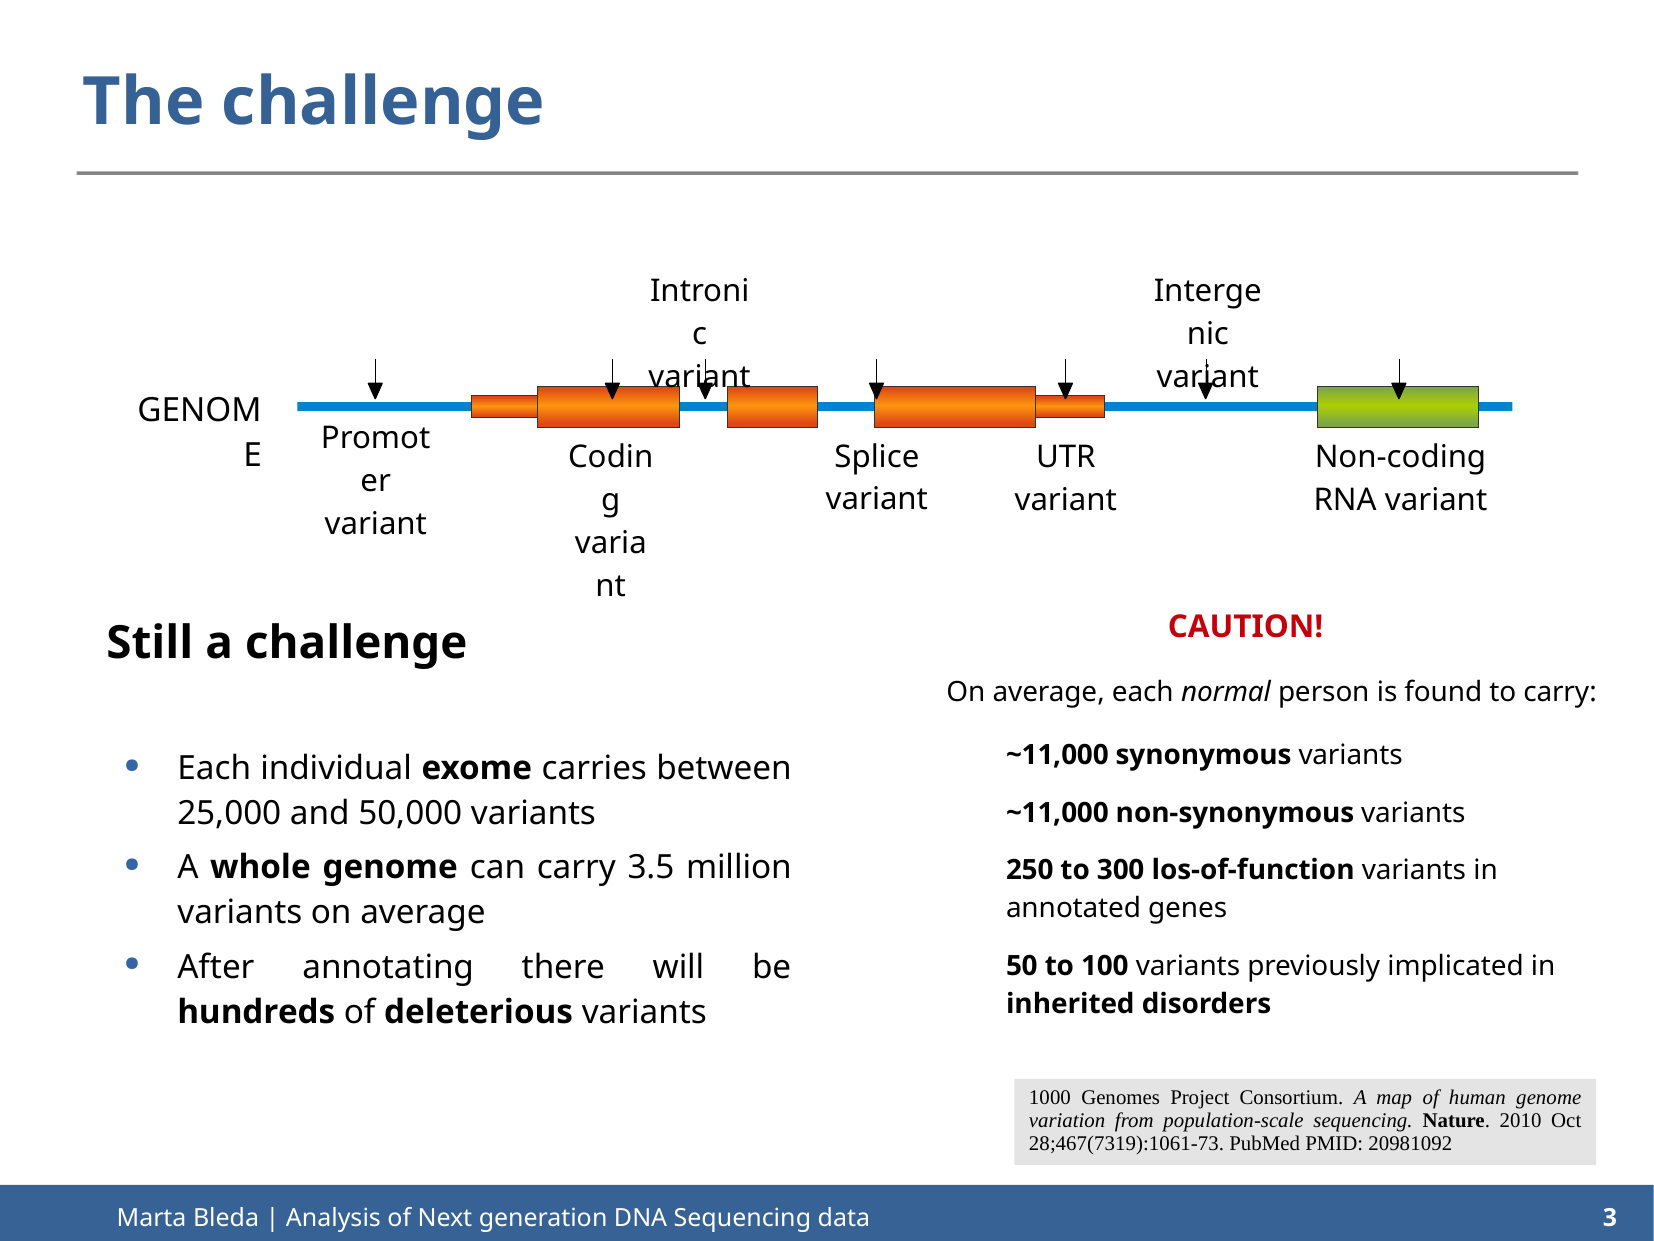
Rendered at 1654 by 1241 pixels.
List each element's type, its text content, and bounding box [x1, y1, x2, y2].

text_box Still a challenge Each individual exome carries between 25,000 and 50,000 variants A whole genome can carry 3.5 million variants on average After annotating there will be hundreds of deleterious variants [106, 604, 793, 1039]
picture [74, 170, 1580, 175]
text_box 1000 Genomes Project Consortium. A map of human genome variation from population-scale sequencing. Nature. 2010 Oct 28;467(7319):1061-73. PubMed PMID: 20981092 [1014, 1078, 1597, 1165]
text_box Coding variant [551, 427, 670, 513]
text_box Intergenic variant [1133, 261, 1283, 347]
text_box [297, 386, 1513, 428]
text_box Promoter variant [302, 407, 449, 494]
text_box Splice variant [808, 426, 946, 513]
text_box Intronic variant [631, 260, 769, 347]
text_box Non-coding RNA variant [1291, 426, 1510, 513]
list CAUTION! On average, each normal person is found to carry: ~11,000 synonymous variants ~11,000 non-synonymous variants 250 to 300 los-of-function variants in annotated genes 50 to 100 variants previously implicated in inherited disorders [886, 604, 1605, 1049]
text_box UTR variant [997, 426, 1135, 513]
title The challenge [82, 49, 1571, 148]
text_box GENOME [111, 378, 277, 436]
